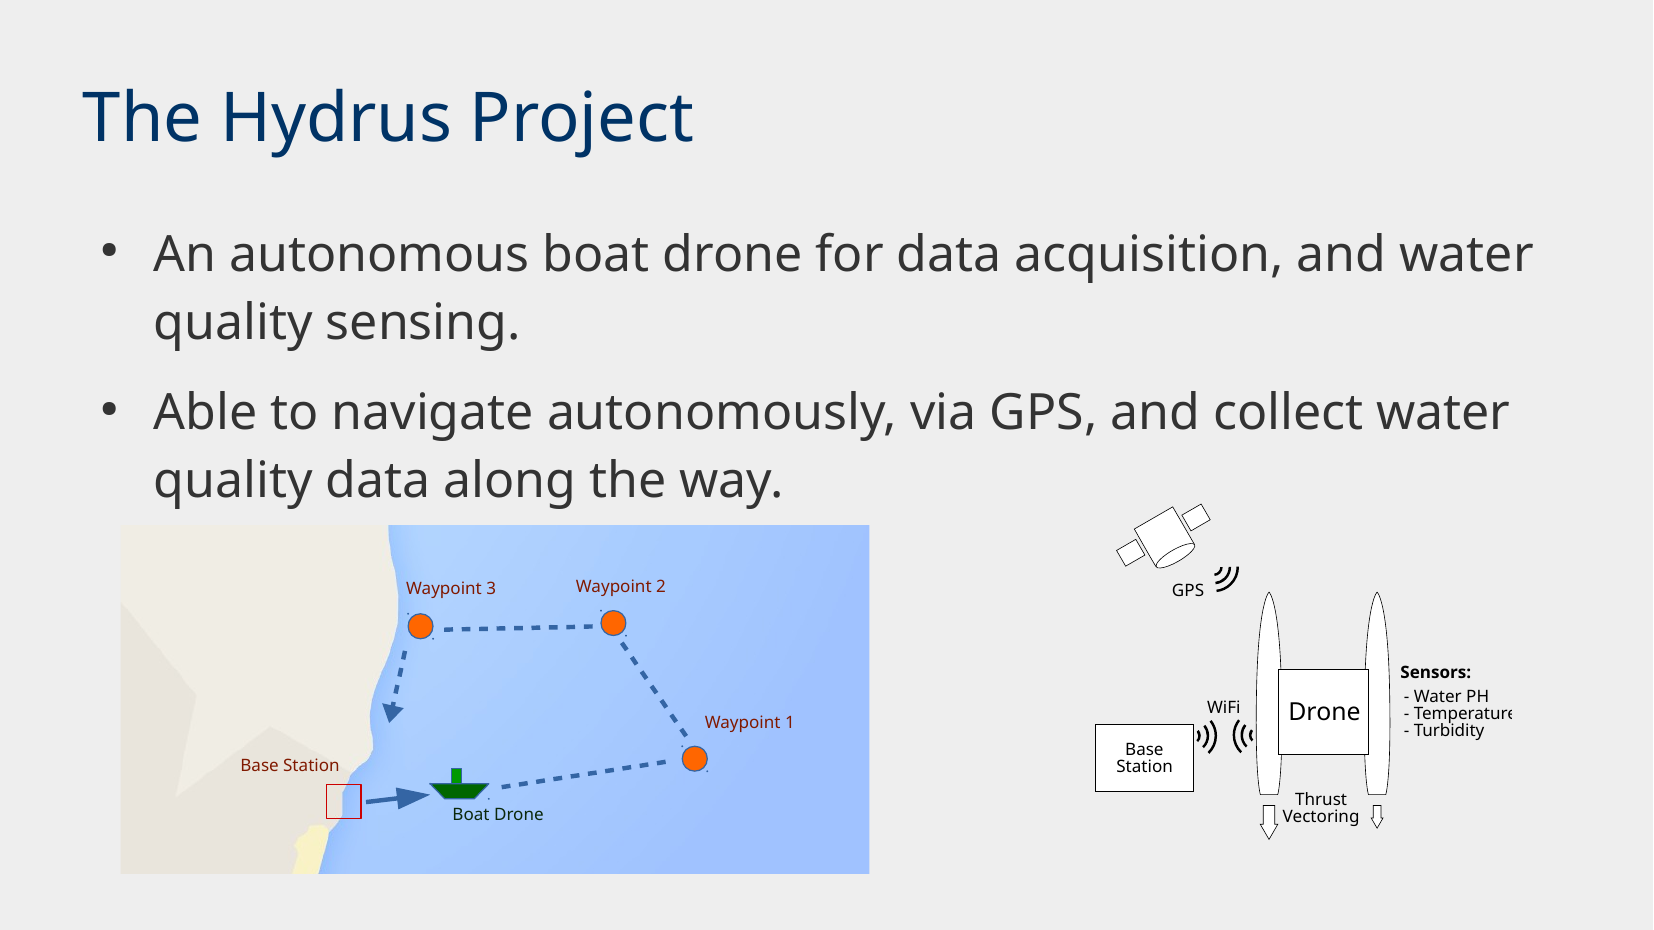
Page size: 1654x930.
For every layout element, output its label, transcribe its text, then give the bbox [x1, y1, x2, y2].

picture [120, 525, 871, 875]
picture [1095, 503, 1512, 841]
list An autonomous boat drone for data acquisition, and water quality sensing. Able to navigate autonomously, via GPS, and collect water quality data along the way. [82, 217, 1571, 757]
title The Hydrus Project [82, 36, 1571, 193]
